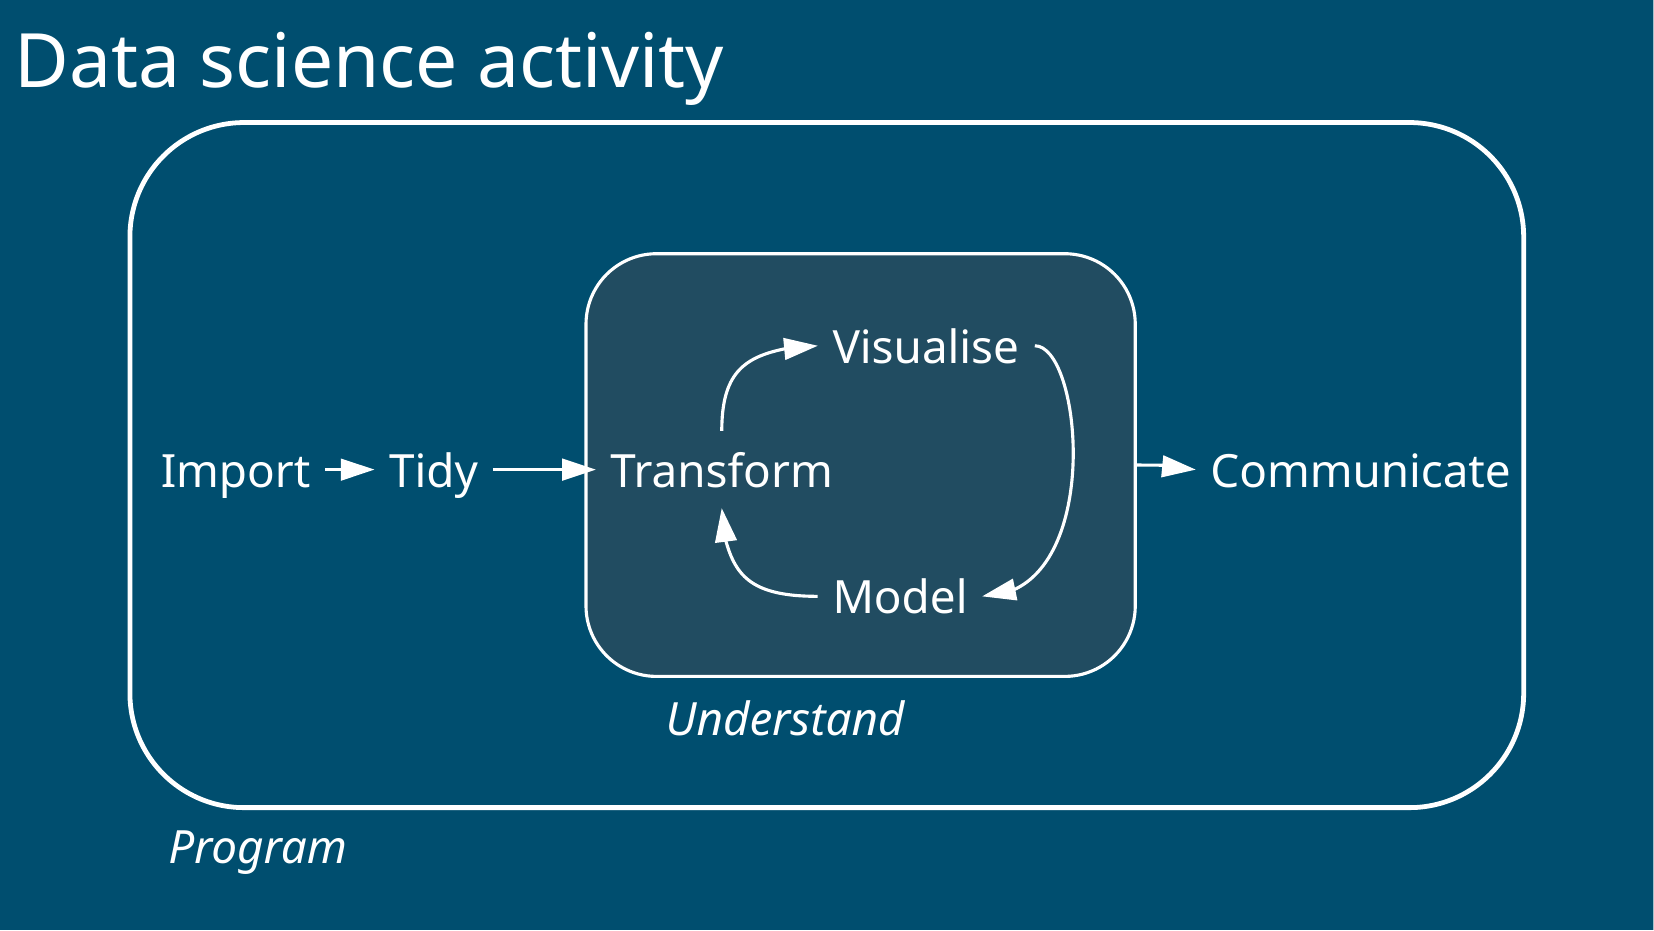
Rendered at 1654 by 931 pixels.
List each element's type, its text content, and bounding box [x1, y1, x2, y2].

text_box Model [817, 557, 970, 626]
text_box Understand [650, 679, 928, 748]
text_box Communicate [1195, 430, 1508, 500]
text_box Transform [595, 430, 846, 500]
text_box [586, 253, 1136, 677]
text_box Program [153, 807, 358, 876]
text_box Tidy [374, 430, 492, 500]
text_box Data science activity [0, 0, 753, 103]
text_box Visualise [817, 307, 1035, 376]
text_box Import [146, 430, 309, 500]
